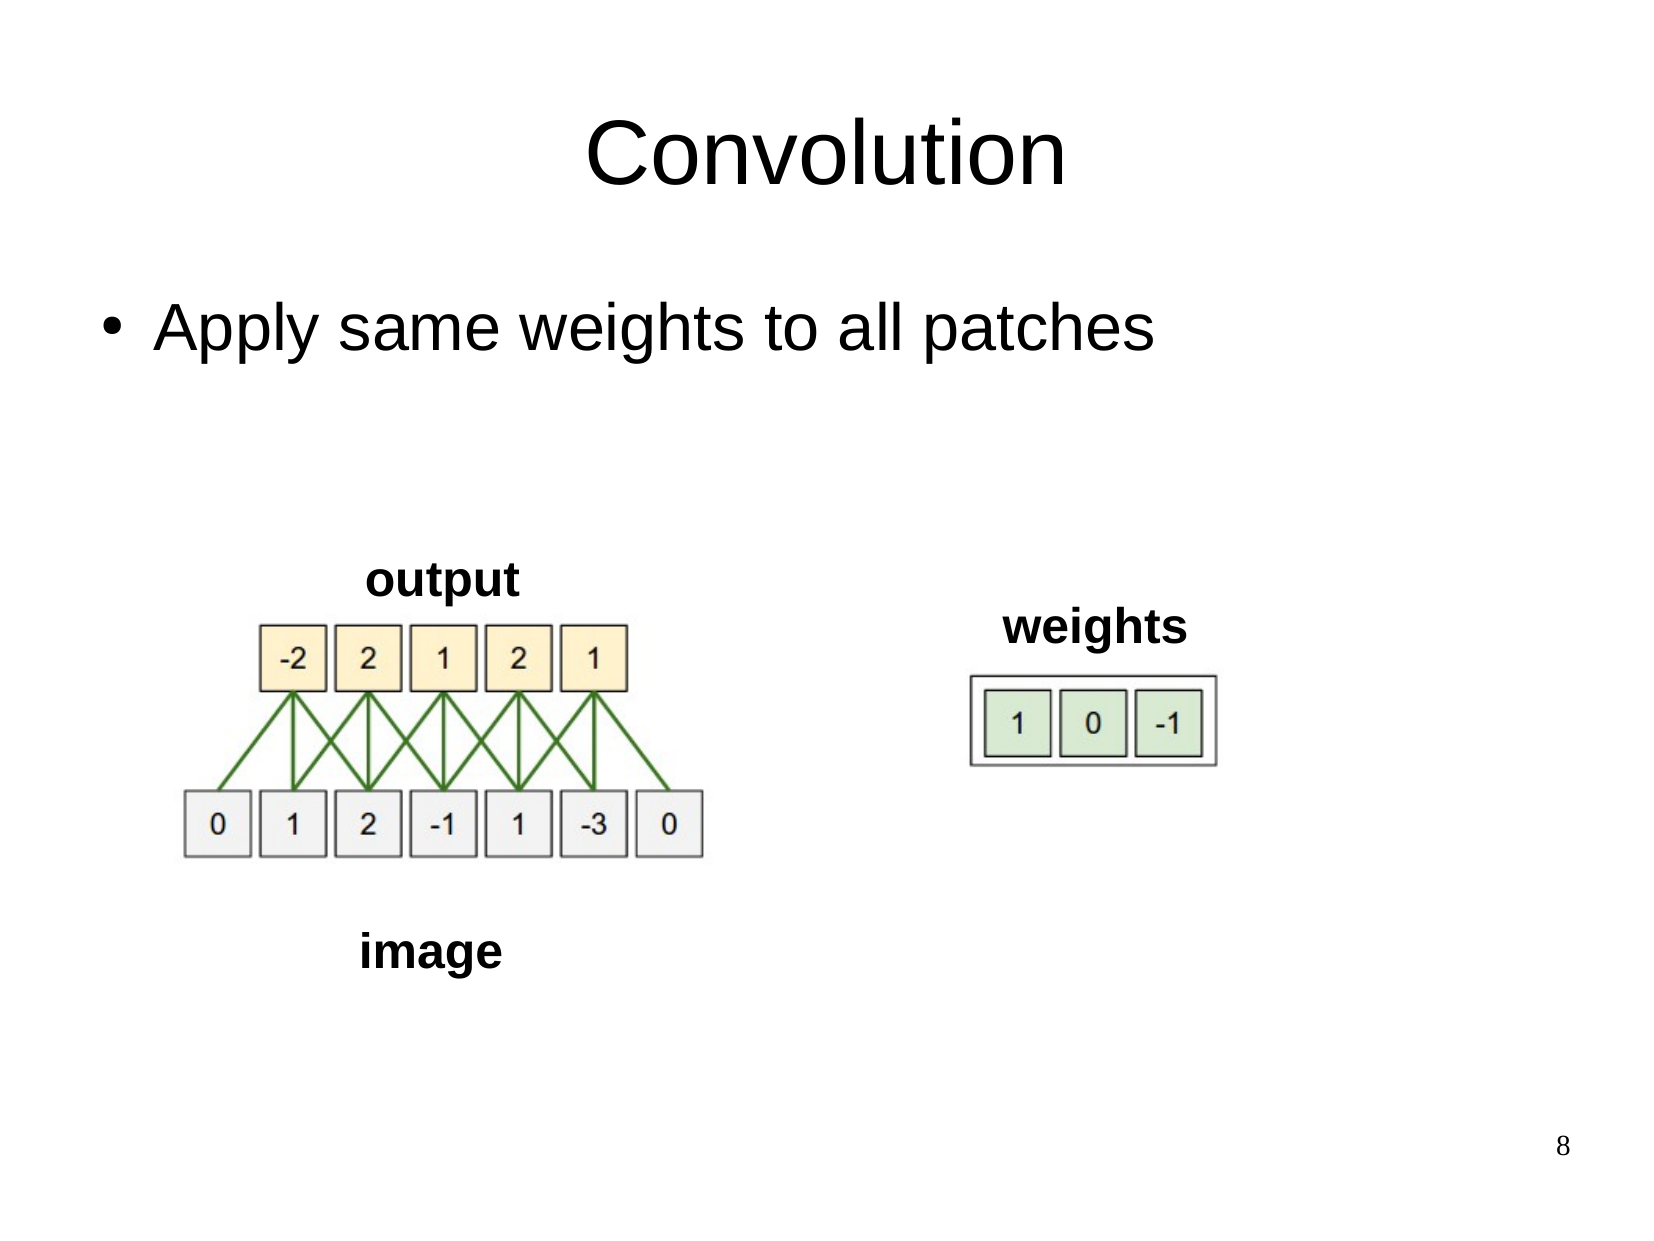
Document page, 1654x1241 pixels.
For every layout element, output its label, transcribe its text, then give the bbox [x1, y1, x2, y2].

picture [959, 660, 1229, 786]
text_box image [344, 932, 519, 987]
text_box weights [987, 590, 1204, 662]
list Apply same weights to all patches [82, 290, 1571, 1010]
title Convolution [82, 49, 1571, 257]
text_box output [350, 543, 536, 615]
picture [165, 561, 724, 932]
